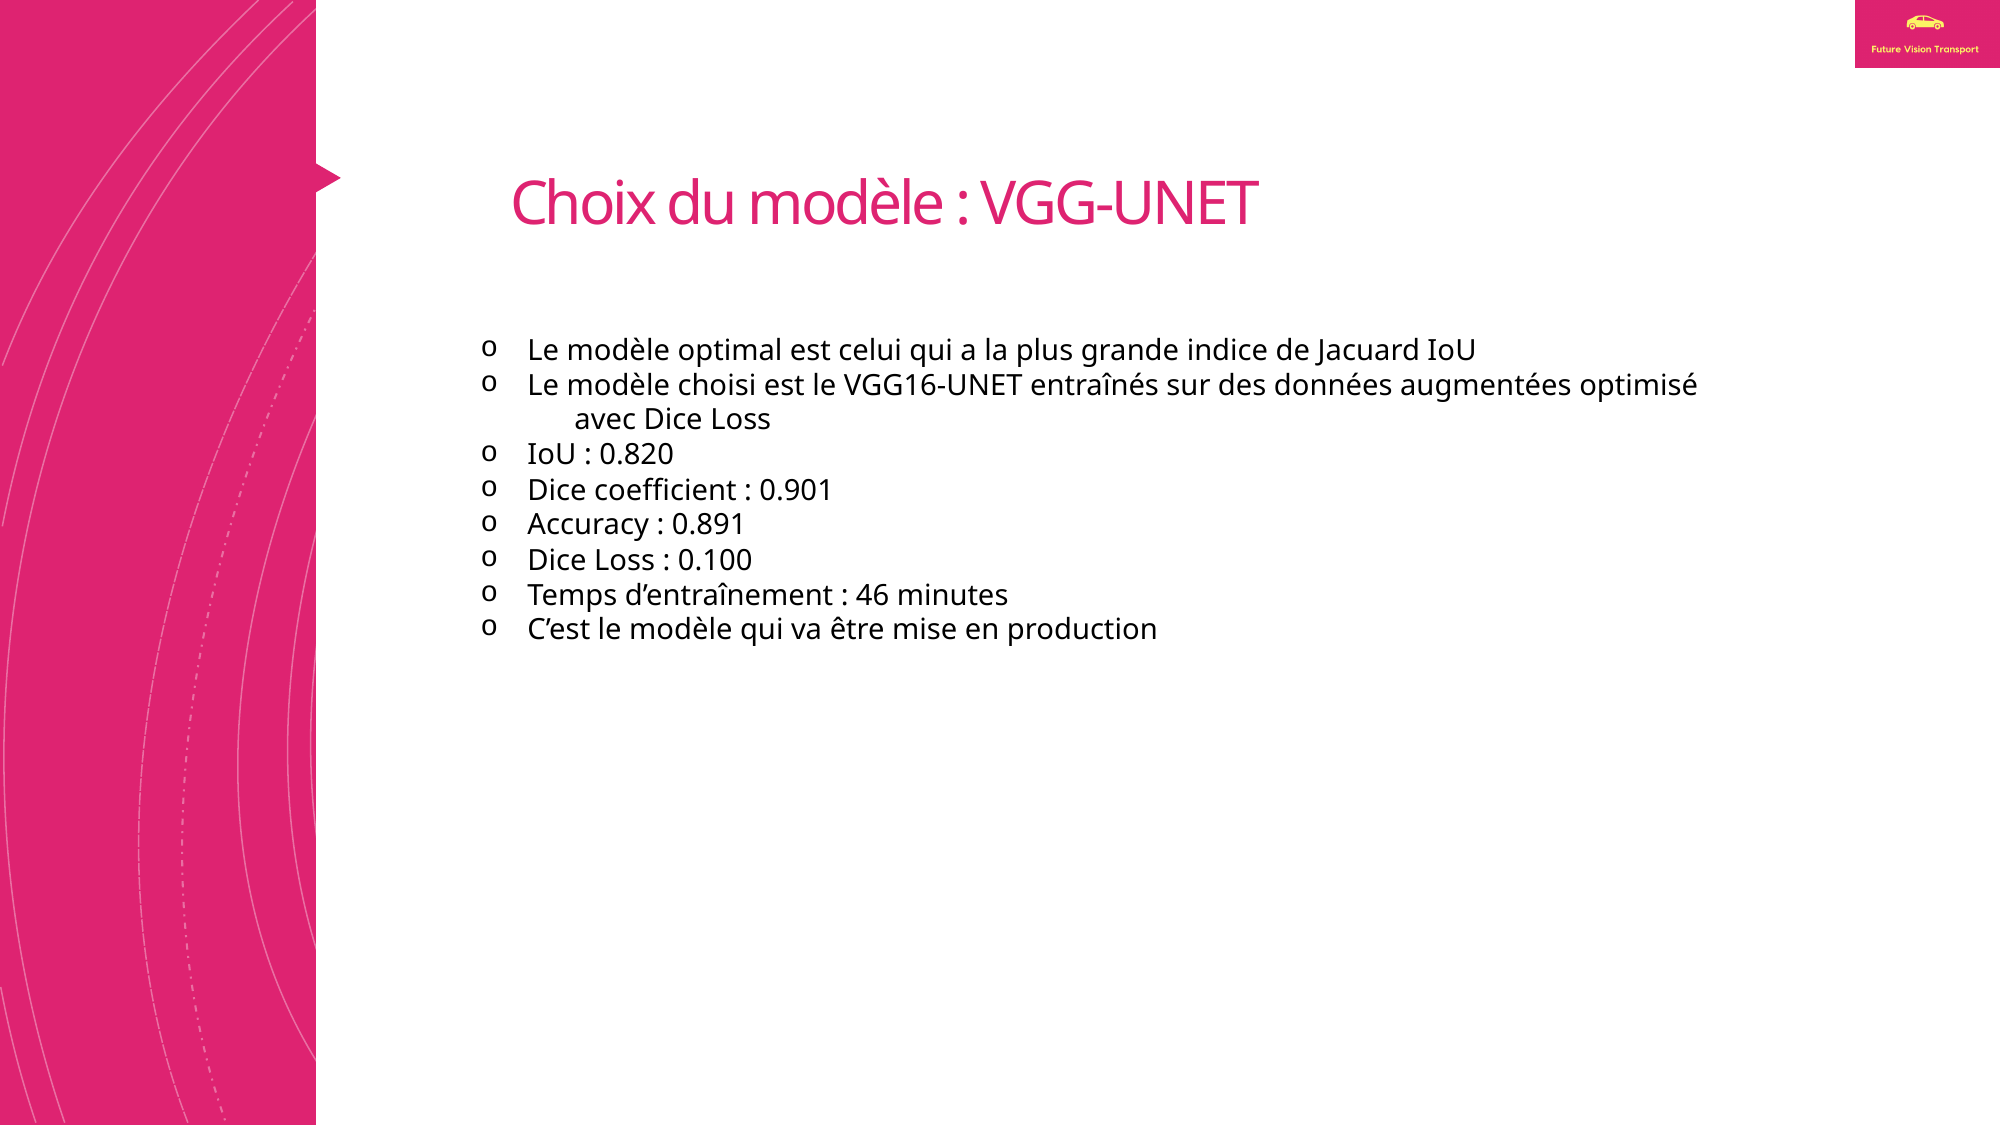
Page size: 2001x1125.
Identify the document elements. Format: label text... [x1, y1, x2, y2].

text_box Le modèle optimal est celui qui a la plus grande indice de Jacuard IoU Le modèle choisi est le VGG16-UNET entraînés sur des données augmentées optimisé avec Dice Loss IoU : 0.820 Dice coefficient : 0.901 Accuracy : 0.891 Dice Loss : 0.100 Temps d’entraînement : 46 minutes C’est le modèle qui va être mise en production [465, 323, 1773, 657]
picture [1855, 0, 2000, 68]
title Choix du modèle : VGG-UNET [472, 138, 1495, 281]
text_box [0, 0, 2000, 1125]
